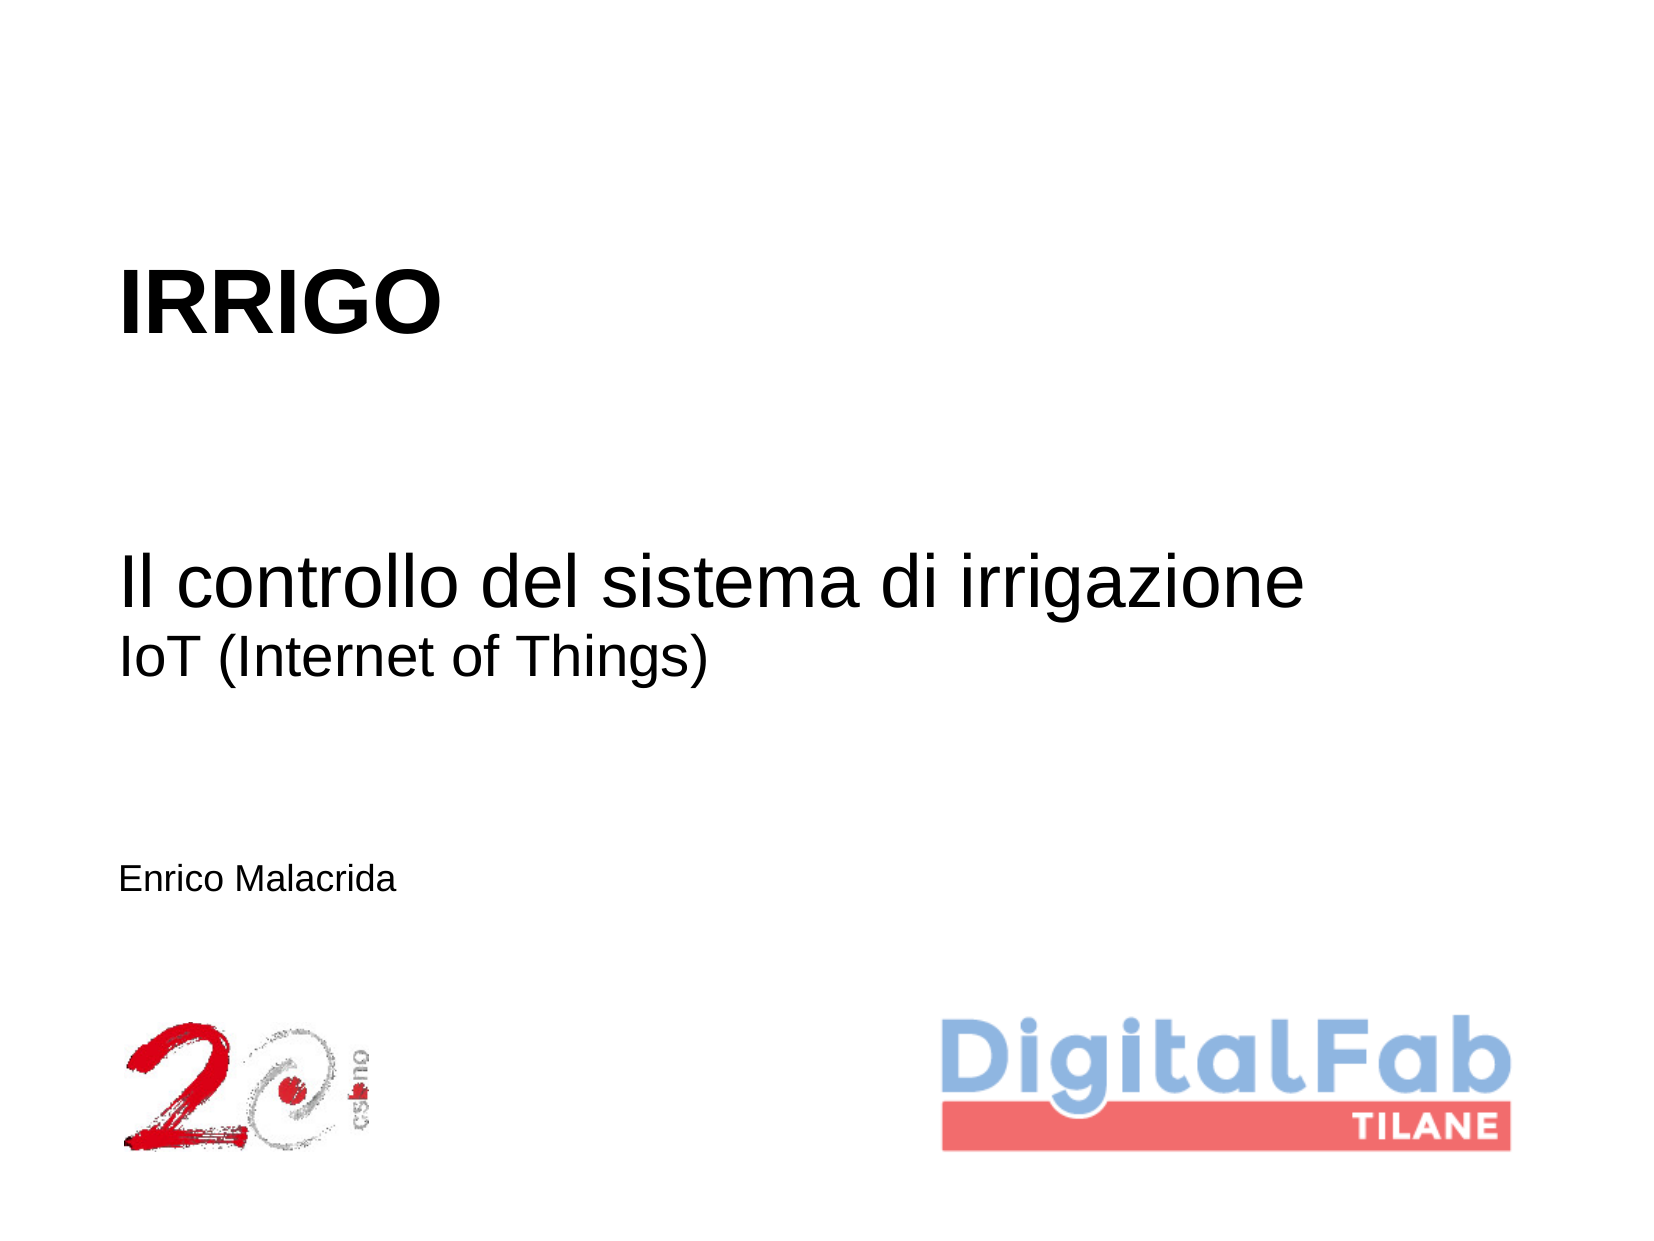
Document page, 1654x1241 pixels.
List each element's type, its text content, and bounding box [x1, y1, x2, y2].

title IRRIGO Il controllo del sistema di irrigazione IoT (Internet of Things) Enrico Malacrida [118, 234, 1565, 916]
picture [899, 987, 1595, 1182]
picture [124, 1022, 369, 1152]
